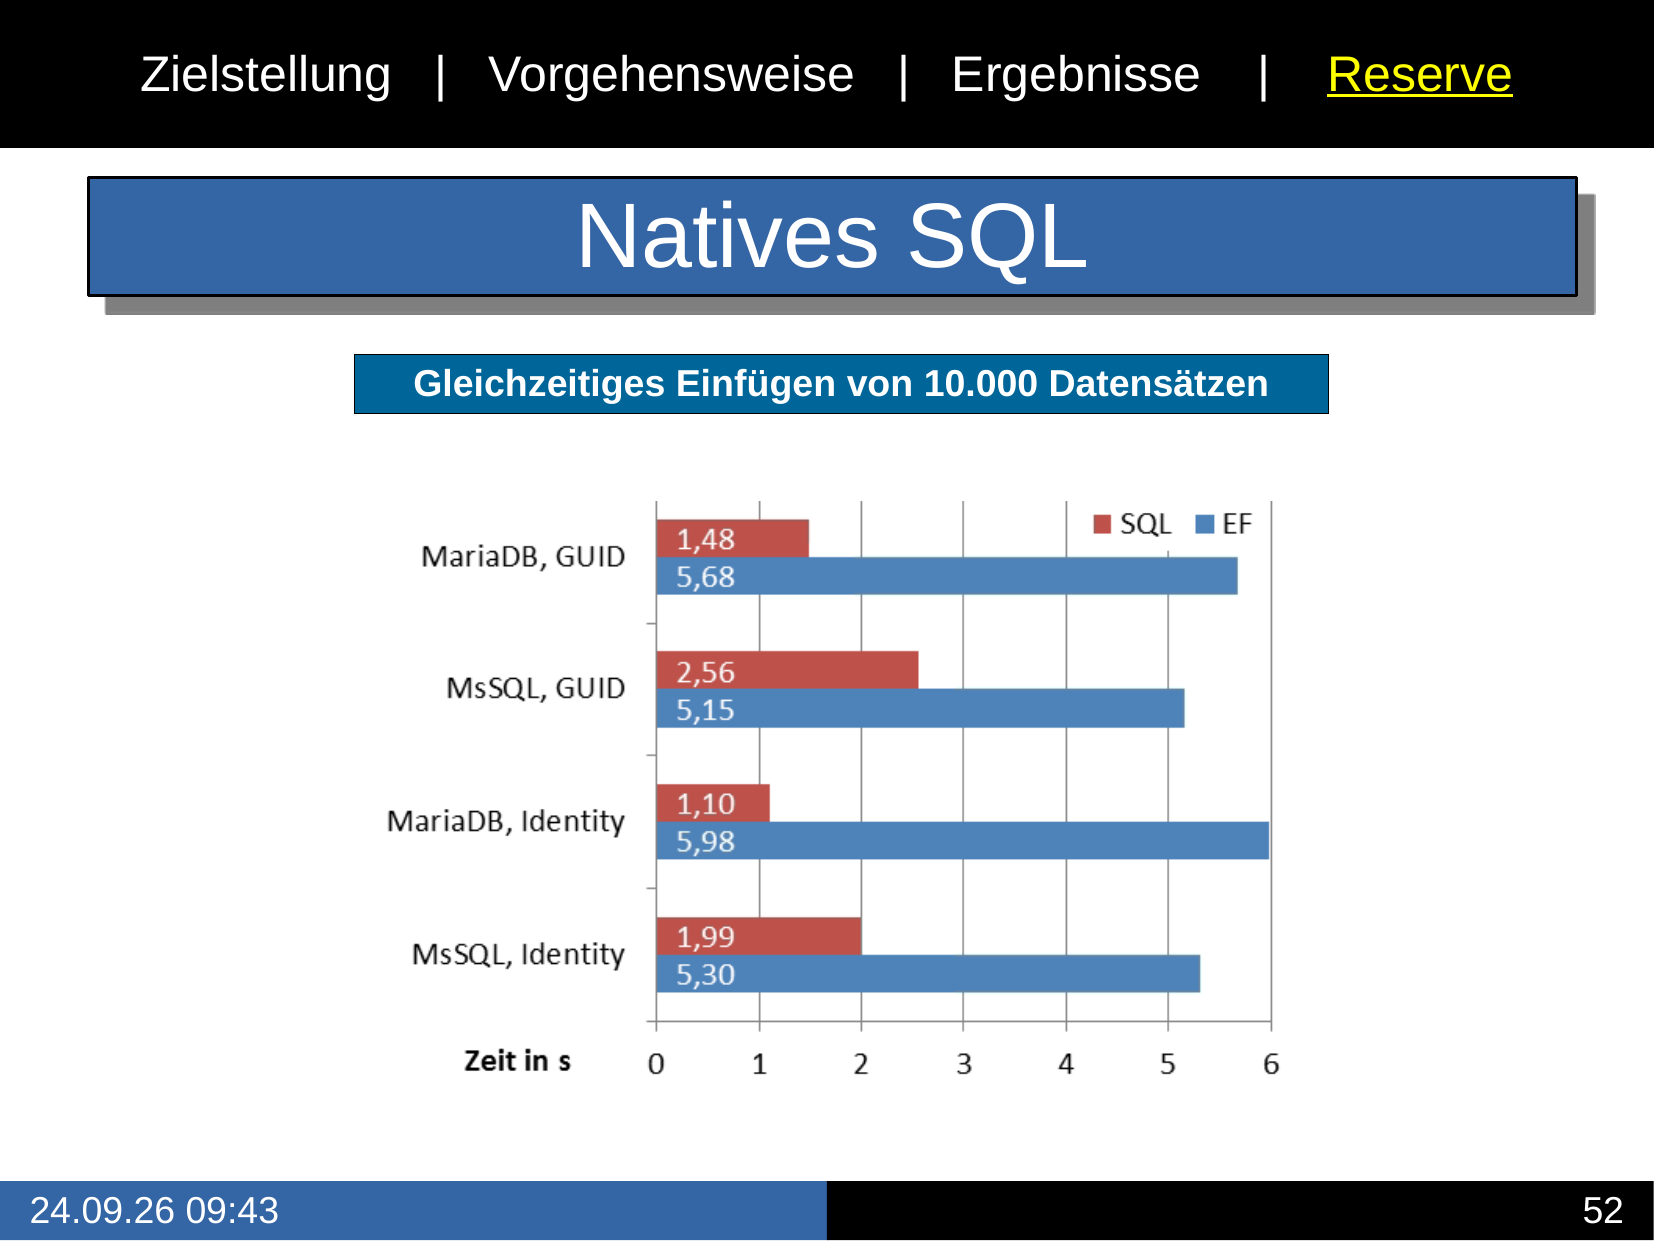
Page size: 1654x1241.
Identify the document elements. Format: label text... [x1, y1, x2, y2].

text_box Gleichzeitiges Einfügen von 10.000 Datensätzen [354, 354, 1329, 414]
text_box Zielstellung | Vorgehensweise | Ergebnisse | Reserve [0, 0, 1654, 148]
title Natives SQL [88, 177, 1577, 296]
picture [382, 501, 1285, 1082]
